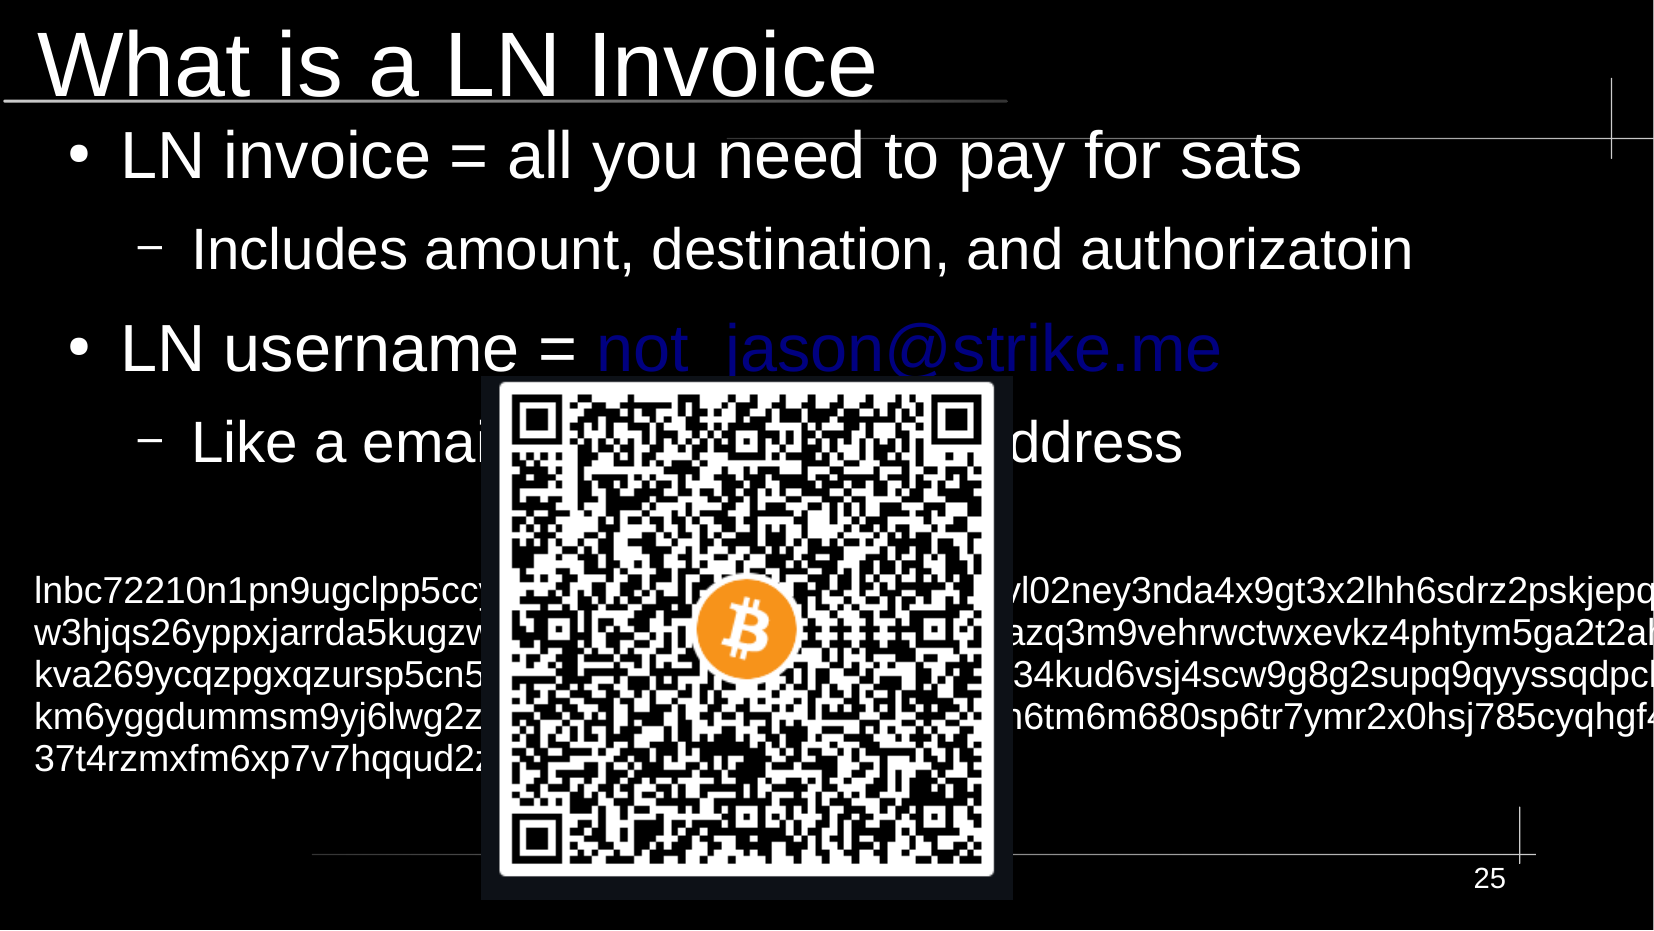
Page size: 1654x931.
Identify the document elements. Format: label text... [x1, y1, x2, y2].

text_box lnbc72210n1pn9ugclpp5ccywn3wc3amf6aklpyfwx25nay8dvl02ney3nda4x9gt3x2lhh6sdrz2pskjepqw3hjqs26yppxjarrda5kugzwv468wmmjdvszsnmjv3jhygzfgsazq3m9vehrwctwxevkz4phtym5ga2t2ahkva269ycqzpgxqzursp5cn5a6e4udafrcrjnhqpqu5e6uq9y7m34kud6vsj4scw9g8g2supq9qyyssqdpckkm6yggdummsm9yj6lwg2zcnwejq6wglcutwx2wvc9n9g78an6tm6m680sp6tr7ymr2x0hsj785cyqhgf437t4rzmxfm6xp7v7hqqud2z3w [19, 562, 481, 788]
picture [481, 376, 1013, 901]
list LN invoice = all you need to pay for sats Includes amount, destination, and authorizatoin LN username = not_jason@strike.me Like a email, insetad of an IP) address [49, 118, 1538, 562]
text_box lnbc72210n1pn9ugclpp5ccywn3wc3amf6aklpyfwx25nay8dvl02ney3nda4x9gt3x2lhh6sdrz2pskjepqw3hjqs26yppxjarrda5kugzwv468wmmjdvszsnmjv3jhygzfgsazq3m9vehrwctwxevkz4phtym5ga2t2ahkva269ycqzpgxqzursp5cn5a6e4udafrcrjnhqpqu5e6uq9y7m34kud6vsj4scw9g8g2supq9qyyssqdpckkm6yggdummsm9yj6lwg2zcnwejq6wglcutwx2wvc9n9g78an6tm6m680sp6tr7ymr2x0hsj785cyqhgf437t4rzmxfm6xp7v7hqqud2z3w [1013, 562, 1654, 788]
title What is a LN Invoice [37, 11, 1603, 119]
